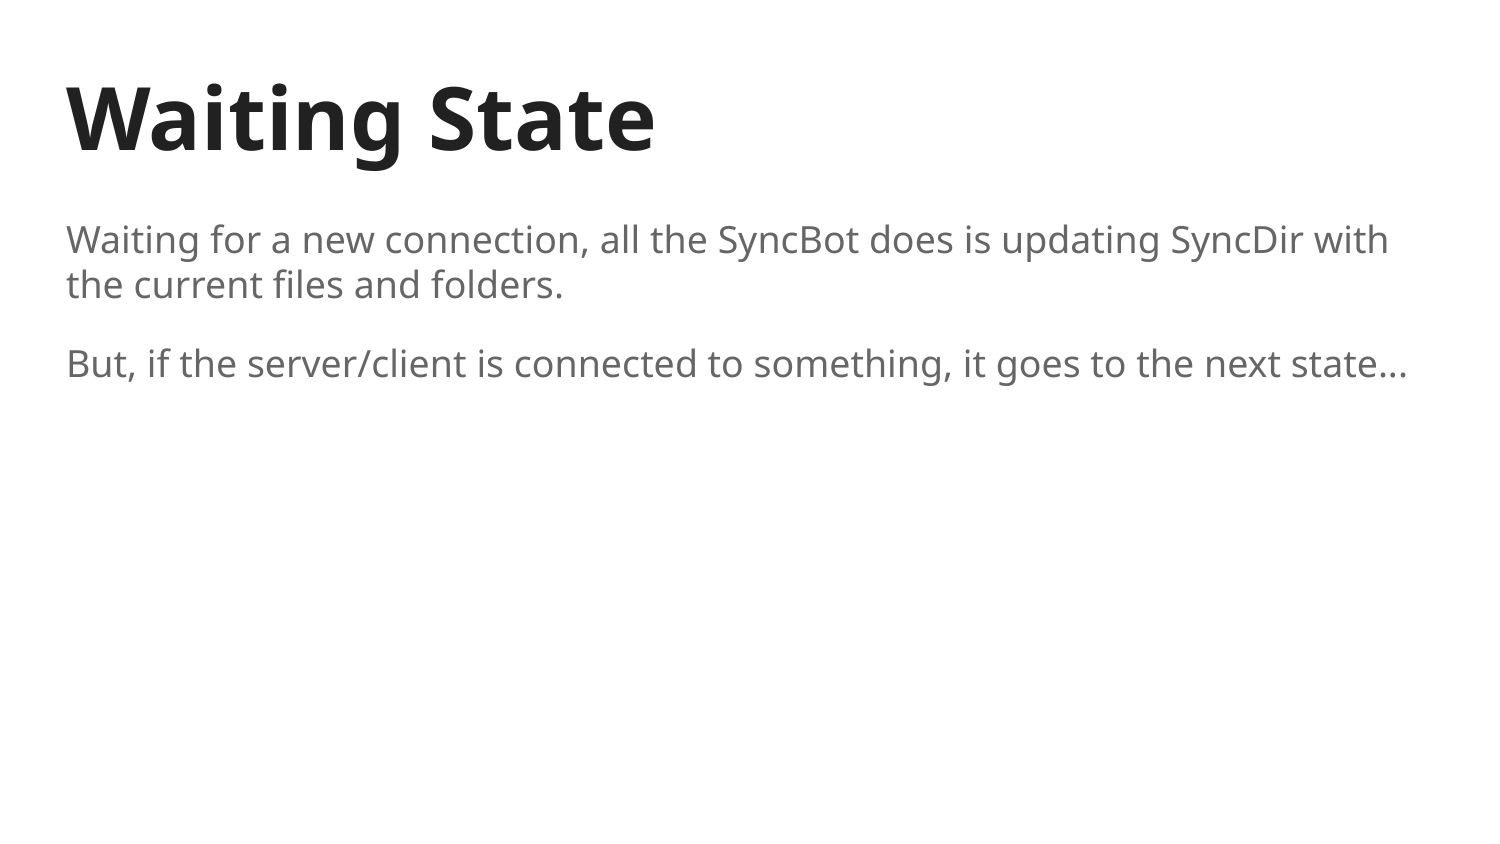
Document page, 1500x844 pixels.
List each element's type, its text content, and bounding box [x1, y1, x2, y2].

title Waiting State [51, 48, 1449, 180]
list Waiting for a new connection, all the SyncBot does is updating SyncDir with the current files and folders. But, if the server/client is connected to something, it goes to the next state... [51, 201, 1449, 750]
